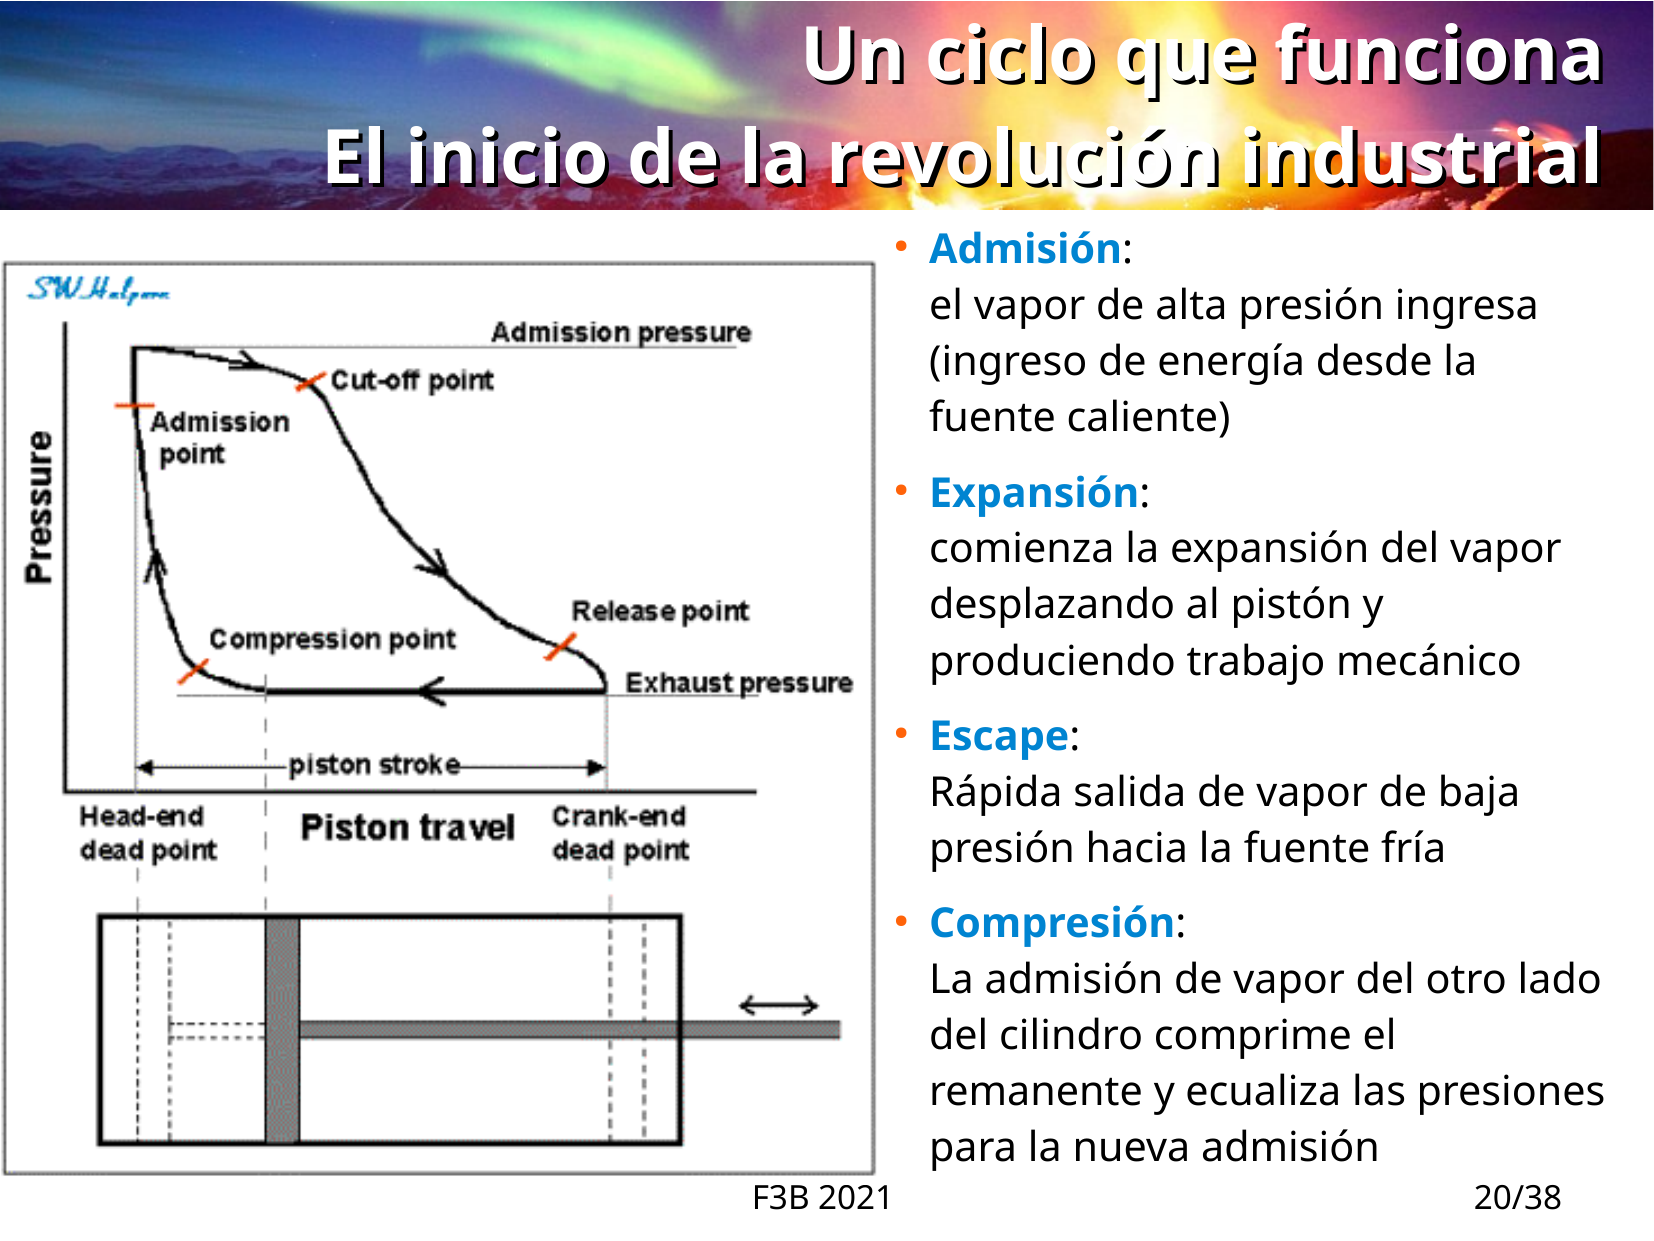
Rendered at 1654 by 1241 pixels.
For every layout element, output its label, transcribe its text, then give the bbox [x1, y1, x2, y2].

picture [0, 257, 883, 1186]
picture [0, 1, 1654, 210]
title Un ciclo que funciona El inicio de la revolución industrial [45, 11, 1606, 195]
list Admisión: el vapor de alta presión ingresa (ingreso de energía desde la fuente caliente) Expansión: comienza la expansión del vapor desplazando al pistón y produciendo trabajo mecánico Escape: Rápida salida de vapor de baja presión hacia la fuente fría Compresión: La admisión de vapor del otro lado del cilindro comprime el remanente y ecualiza las presiones para la nueva admisión [882, 219, 1606, 1180]
